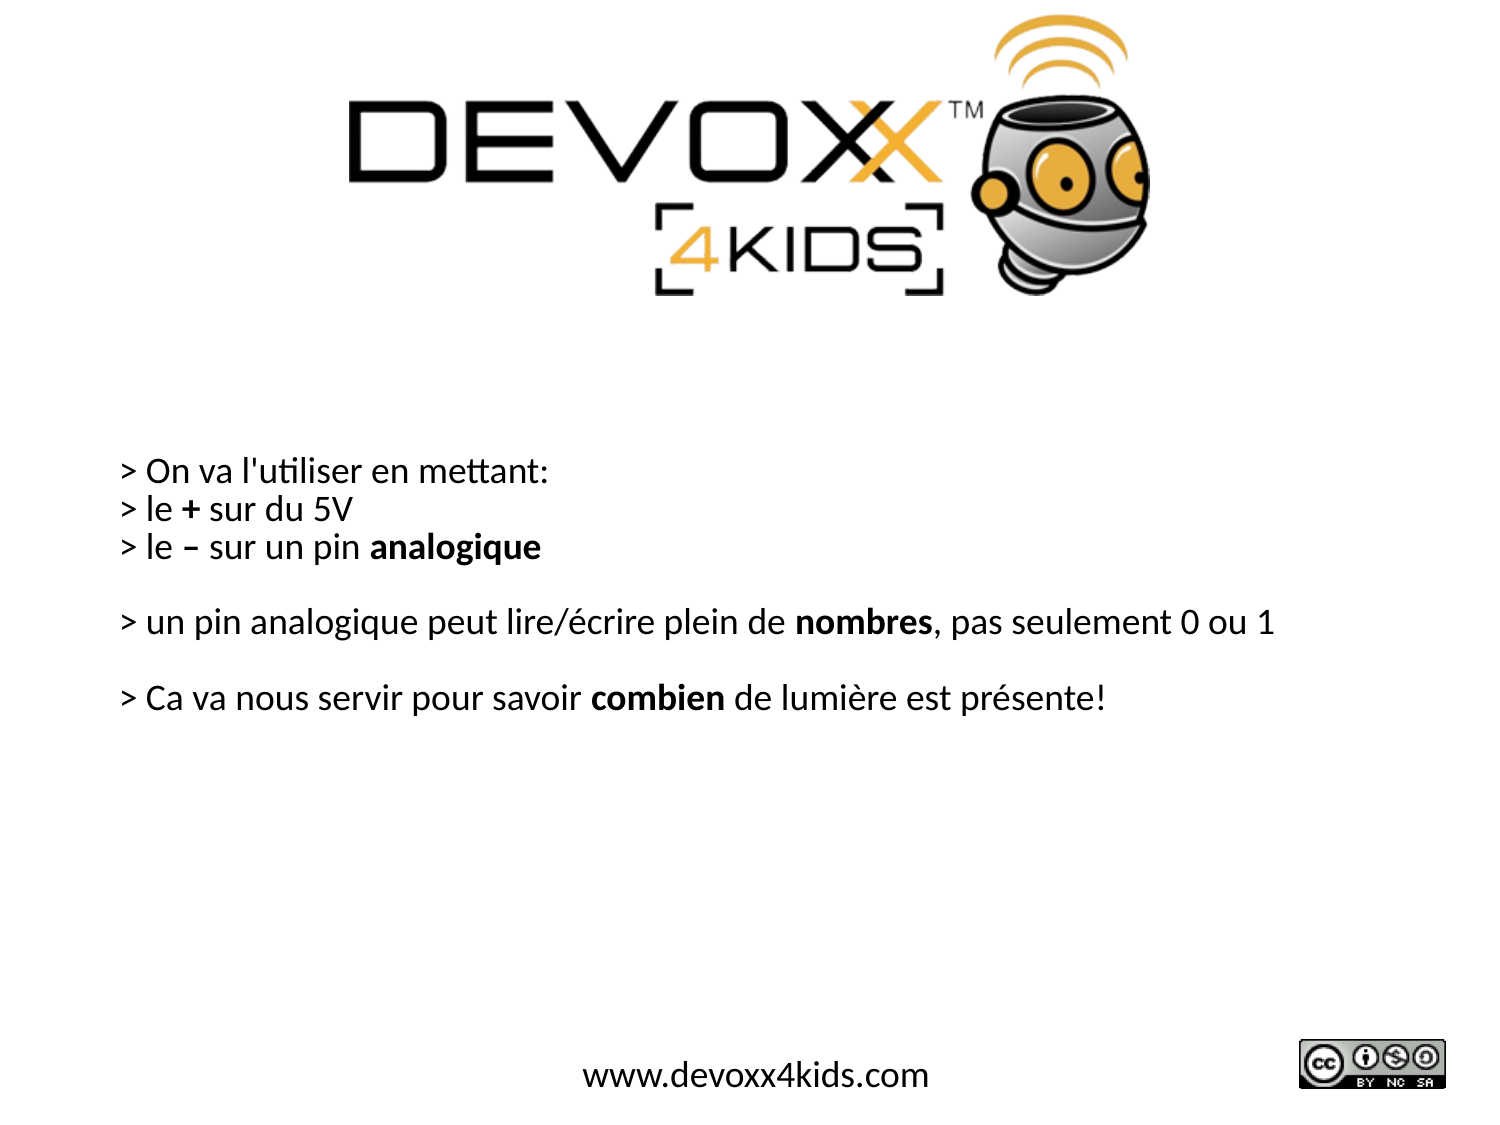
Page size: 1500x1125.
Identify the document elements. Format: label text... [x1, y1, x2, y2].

picture [349, 14, 1150, 296]
title > On va l'utiliser en mettant: > le + sur du 5V > le – sur un pin analogique > un pin analogique peut lire/écrire plein de nombres, pas seulement 0 ou 1 > Ca va nous servir pour savoir combien de lumière est présente! [118, 427, 1394, 748]
picture [1299, 1039, 1446, 1089]
